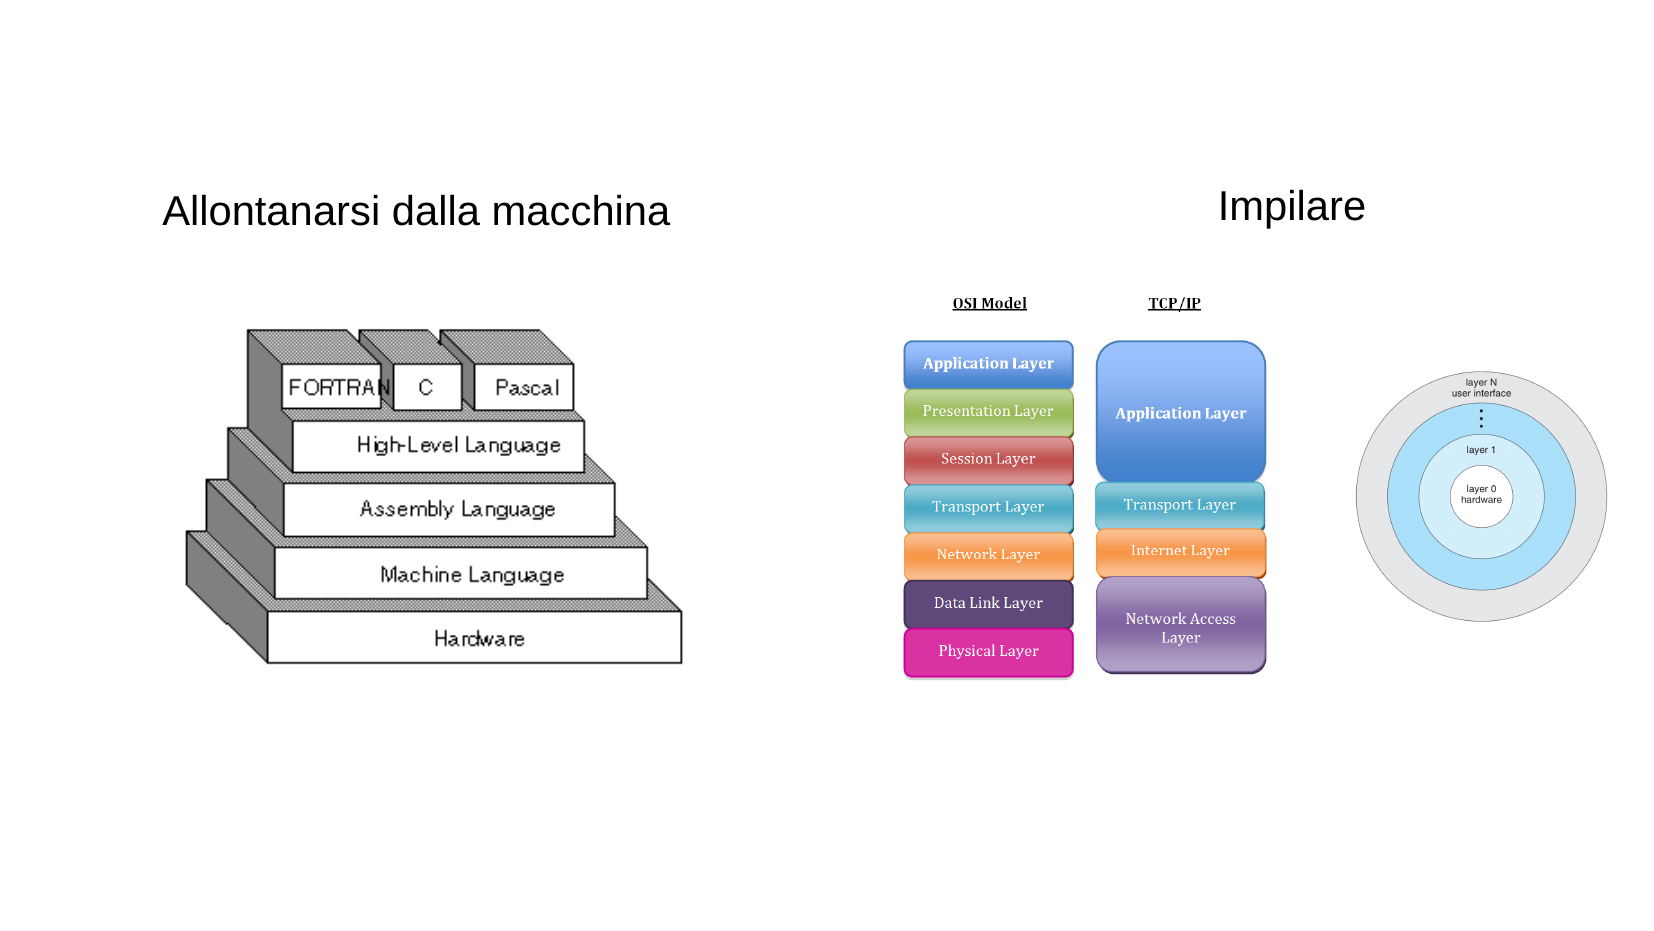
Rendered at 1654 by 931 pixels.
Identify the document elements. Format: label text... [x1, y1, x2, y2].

picture [170, 303, 697, 682]
title Impilare [1107, 150, 1478, 263]
picture [892, 287, 1279, 688]
title Allontanarsi dalla macchina [85, 136, 748, 285]
picture [1344, 359, 1620, 630]
